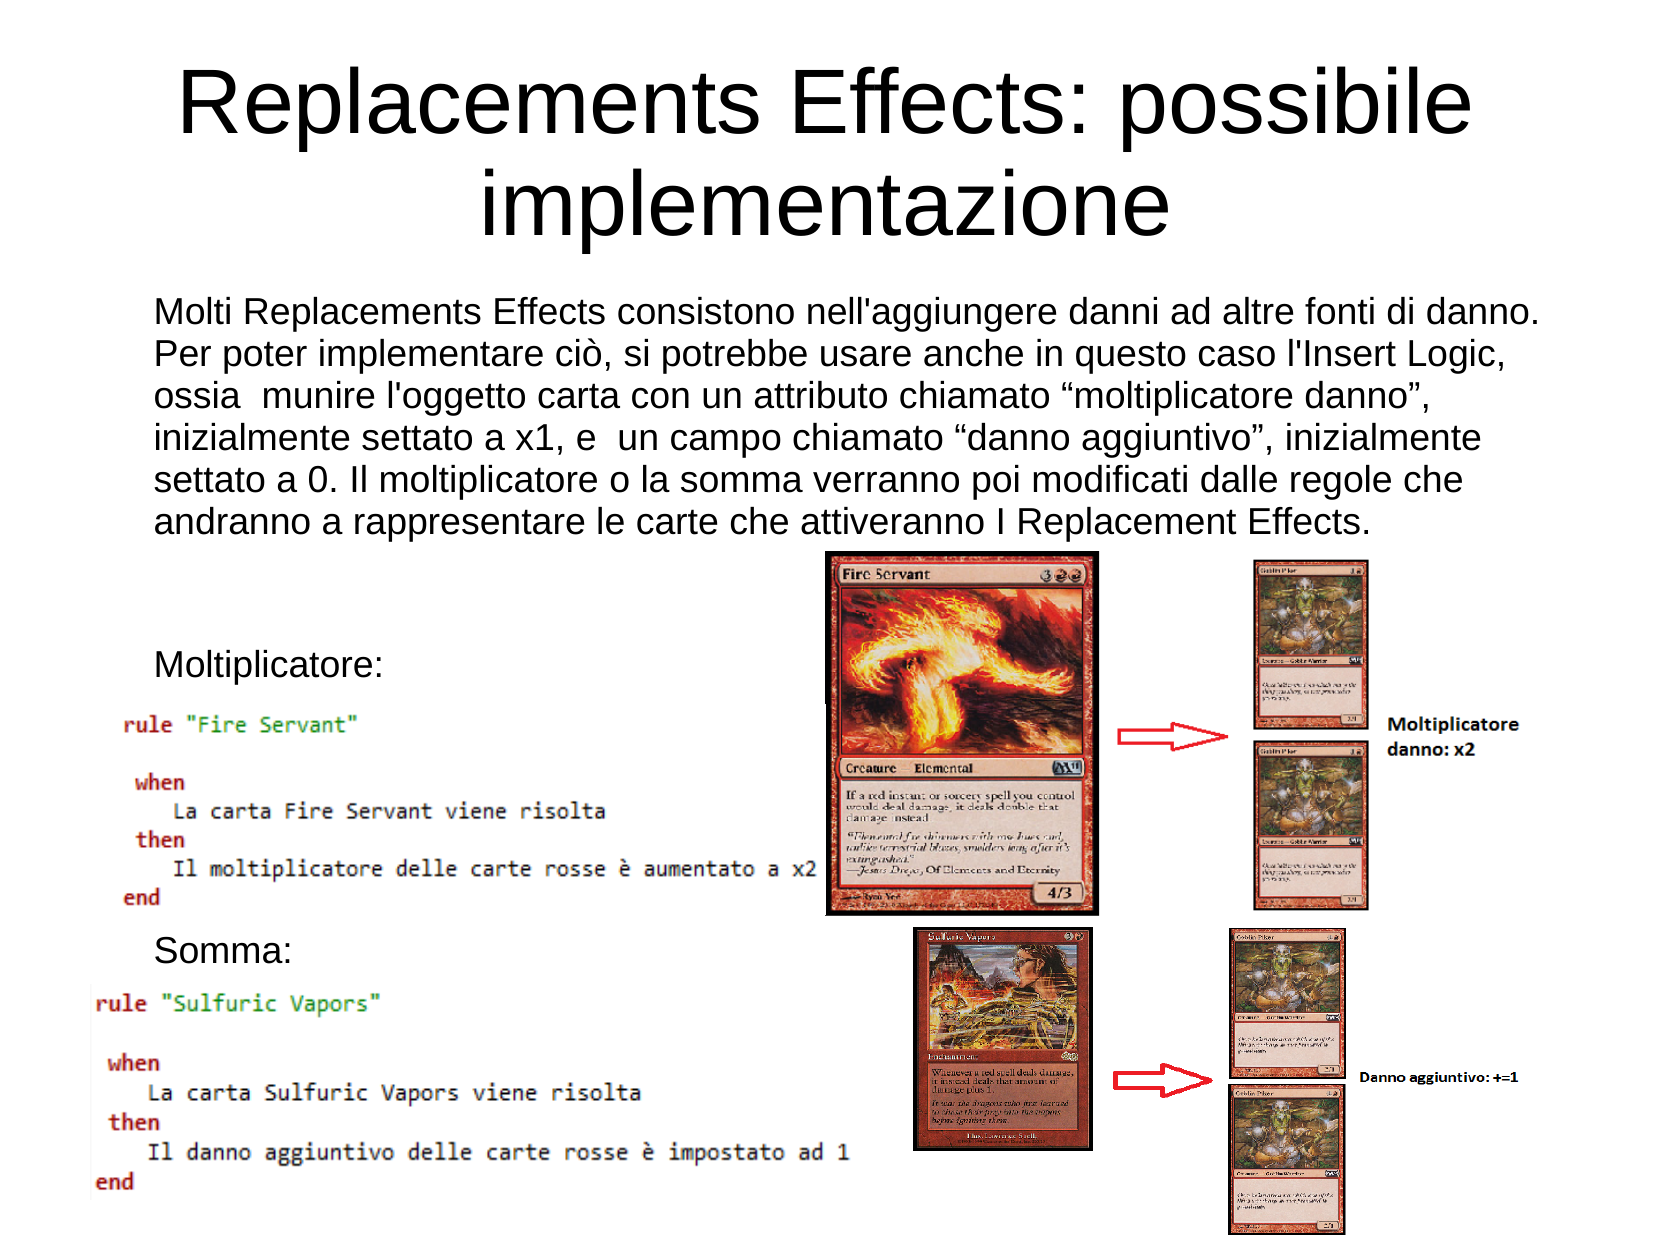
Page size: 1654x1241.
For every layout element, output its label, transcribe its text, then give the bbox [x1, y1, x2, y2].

picture [90, 984, 856, 1201]
picture [120, 551, 1538, 1241]
list Molti Replacements Effects consistono nell'aggiungere danni ad altre fonti di danno. Per poter implementare ciò, si potrebbe usare anche in questo caso l'Insert Logic, ossia munire l'oggetto carta con un attributo chiamato “moltiplicatore danno”, inizialmente settato a x1, e un campo chiamato “danno aggiuntivo”, inizialmente settato a 0. Il moltiplicatore o la somma verranno poi modificati dalle regole che andranno a rappresentare le carte che attiveranno I Replacement Effects. Moltiplicatore: Somma: [82, 290, 1571, 1010]
title Replacements Effects: possibile implementazione [82, 49, 1571, 257]
